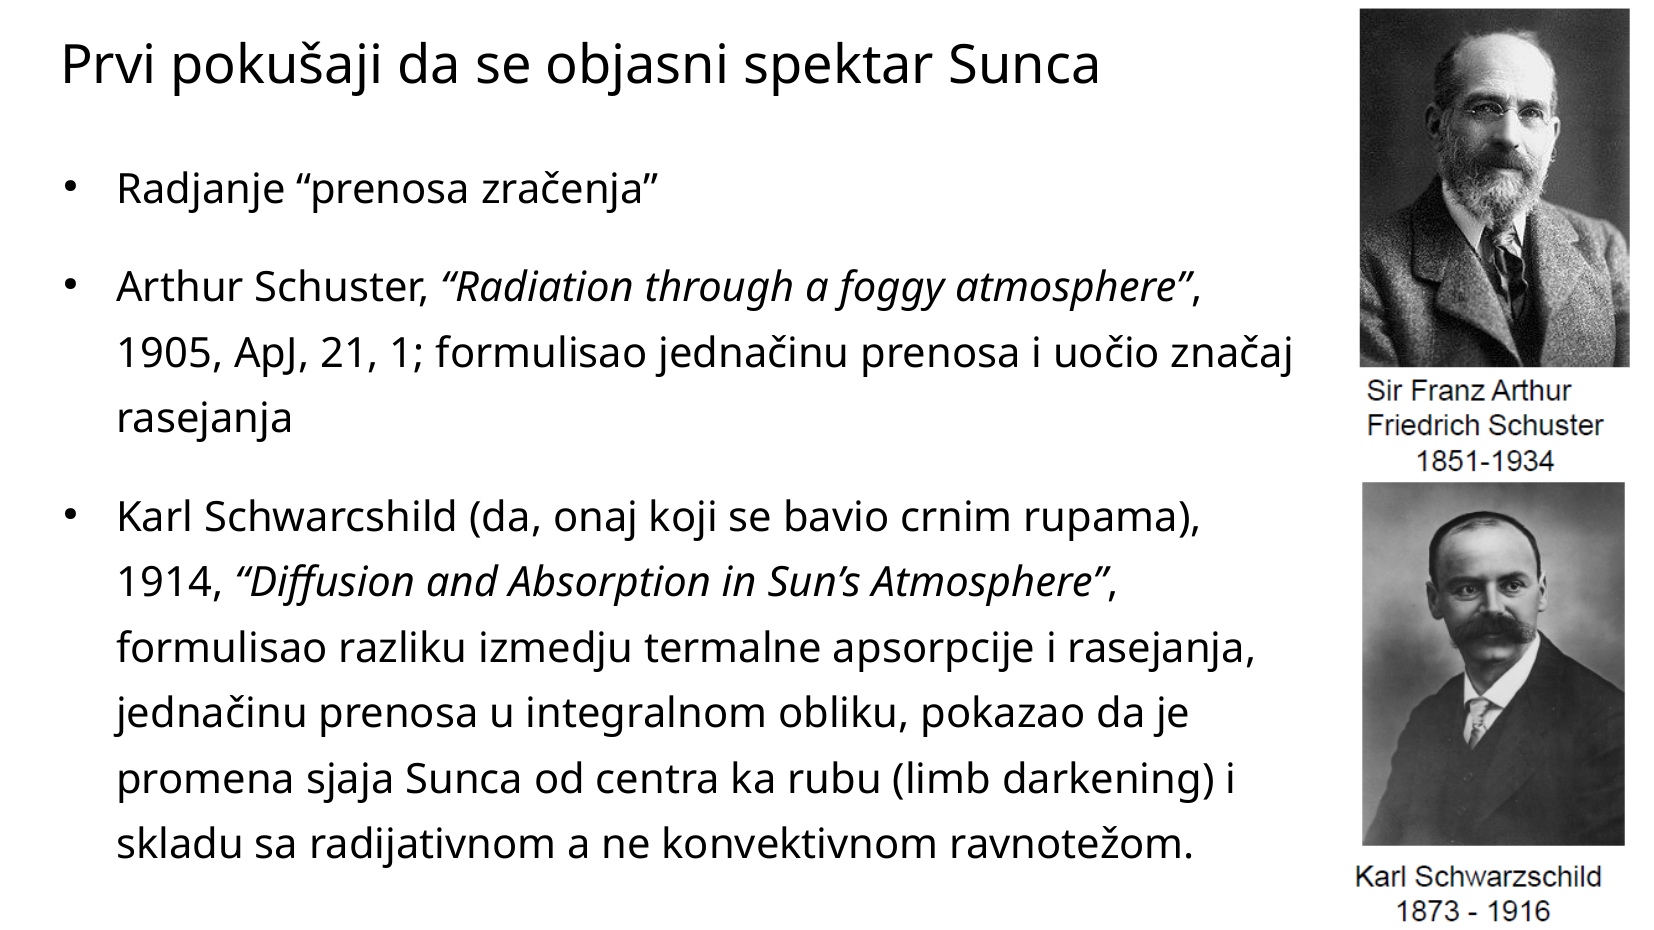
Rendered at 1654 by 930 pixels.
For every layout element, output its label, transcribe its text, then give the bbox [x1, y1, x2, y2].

list Radjanje “prenosa zračenja” Arthur Schuster, “Radiation through a foggy atmosphere”, 1905, ApJ, 21, 1; formulisao jednačinu prenosa i uočio značaj rasejanja Karl Schwarcshild (da, onaj koji se bavio crnim rupama), 1914, “Diffusion and Absorption in Sun’s Atmosphere”, formulisao razliku izmedju termalne apsorpcije i rasejanja, jednačinu prenosa u integralnom obliku, pokazao da je promena sjaja Sunca od centra ka rubu (limb darkening) i skladu sa radijativnom a ne konvektivnom ravnotežom. [45, 149, 1313, 880]
title Prvi pokušaji da se objasni spektar Sunca [59, 13, 1350, 113]
picture [1350, 0, 1641, 930]
